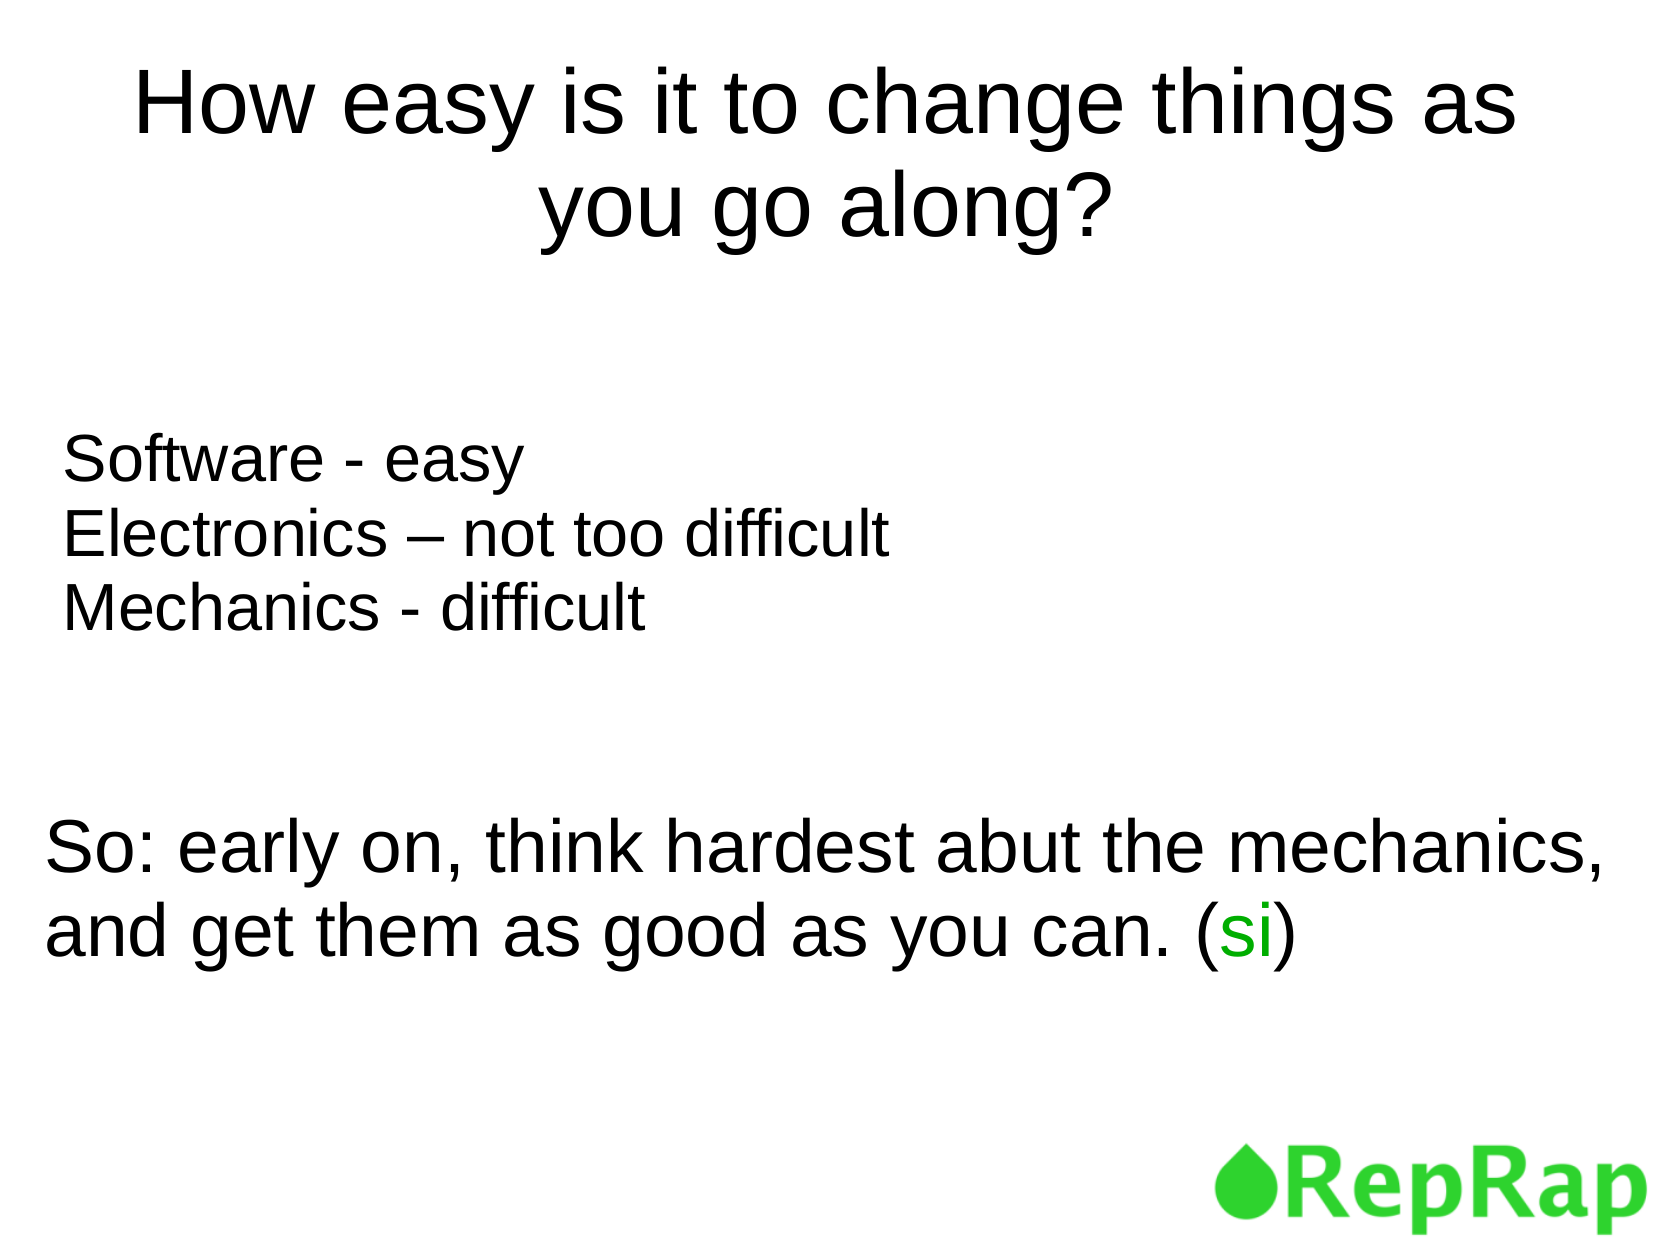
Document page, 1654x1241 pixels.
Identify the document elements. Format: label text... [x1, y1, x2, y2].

text_box Software - easy Electronics – not too difficult Mechanics - difficult [29, 413, 1565, 678]
picture [1210, 1140, 1653, 1241]
title How easy is it to change things as you go along? [82, 39, 1571, 267]
text_box So: early on, think hardest abut the mechanics, and get them as good as you can. (si) [29, 797, 1654, 999]
